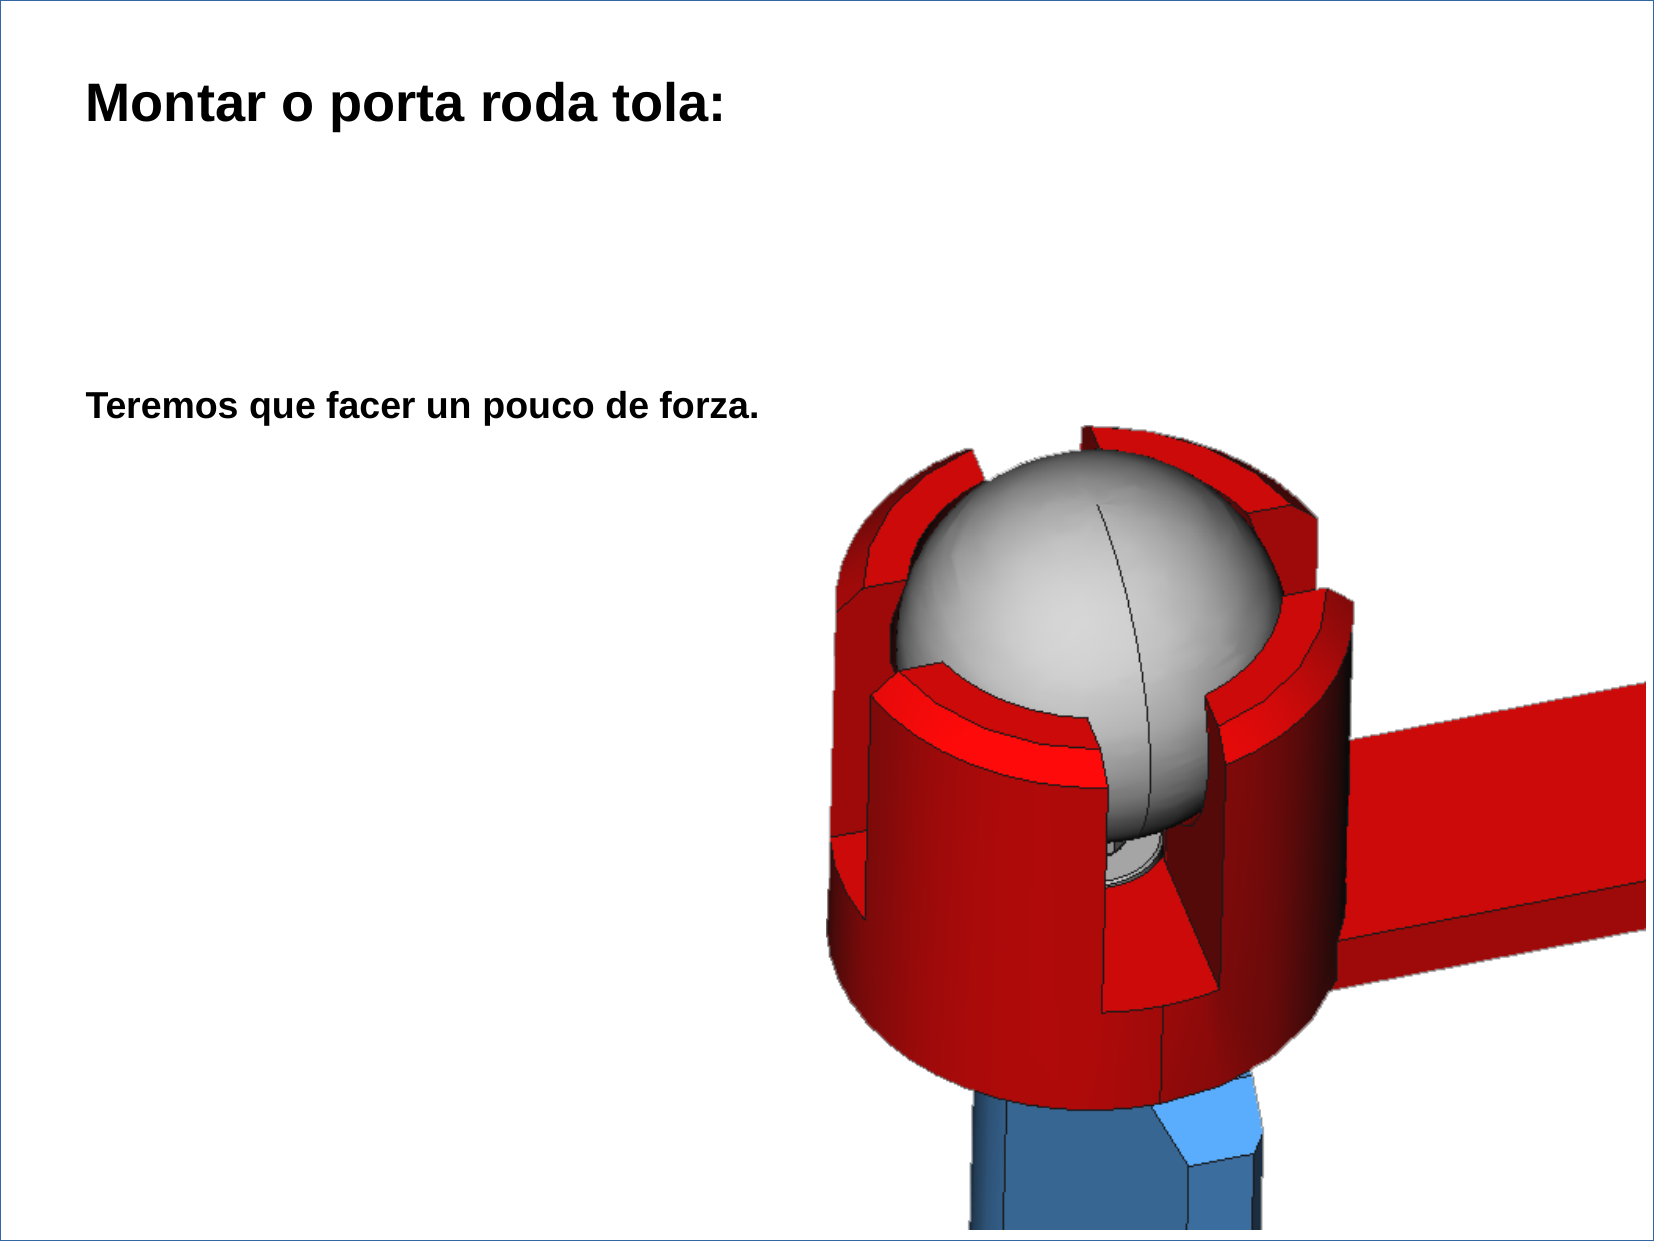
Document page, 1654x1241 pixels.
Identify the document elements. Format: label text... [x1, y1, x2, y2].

picture [826, 425, 1646, 1230]
text_box Montar o porta roda tola: Teremos que facer un pouco de forza. [70, 64, 1087, 1105]
